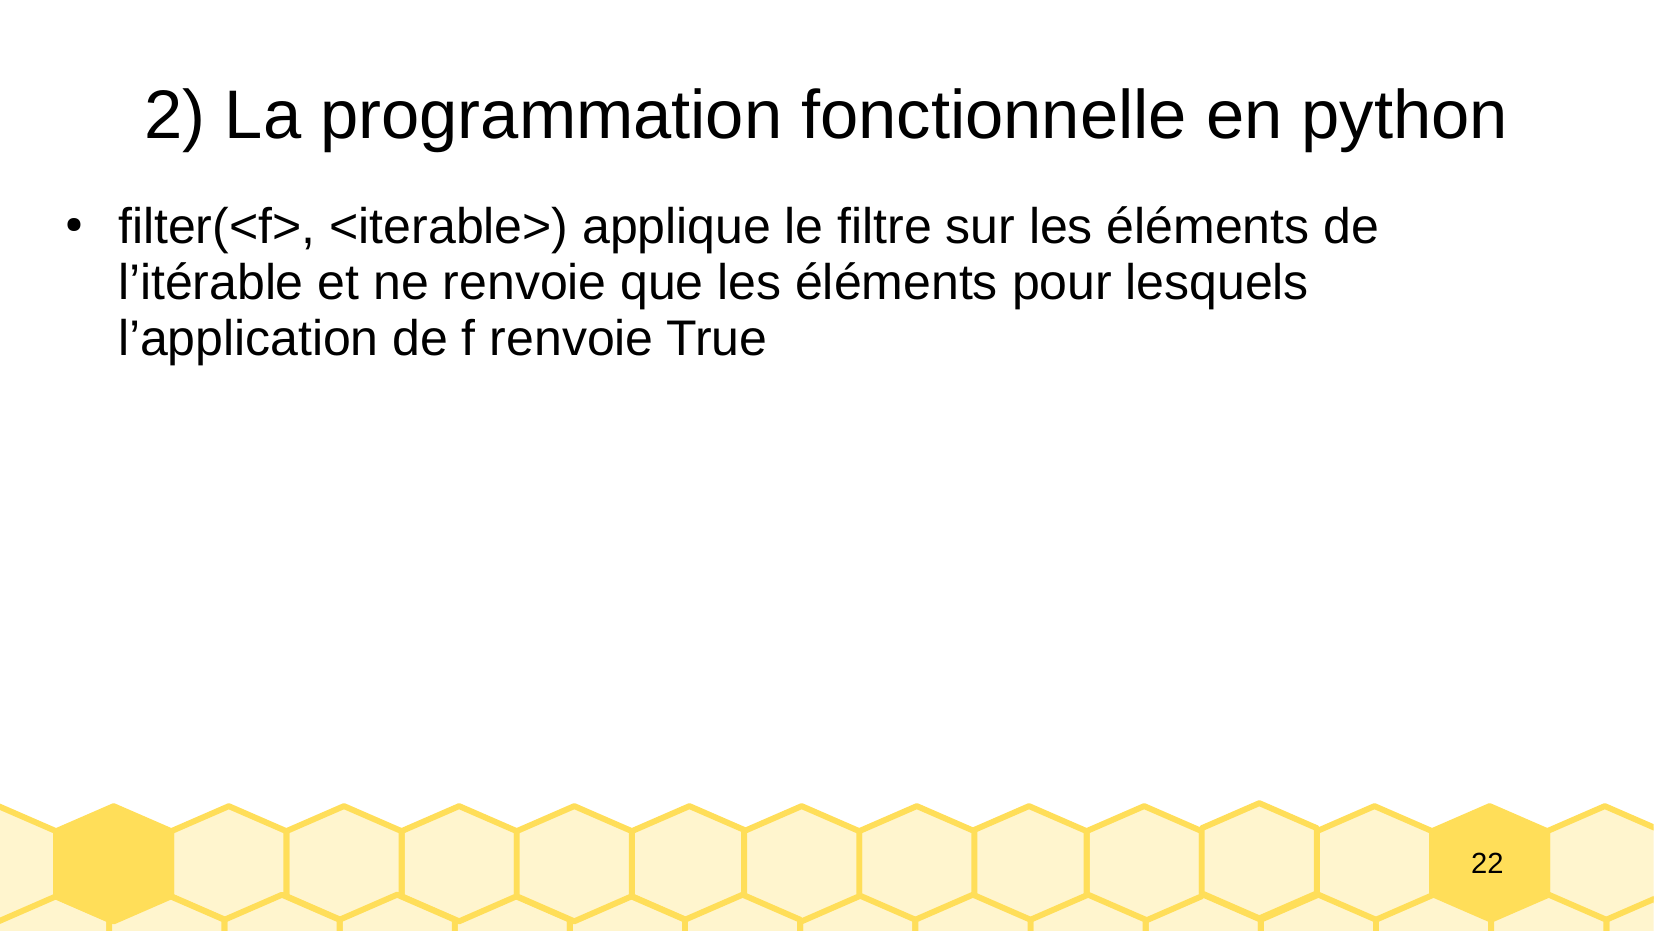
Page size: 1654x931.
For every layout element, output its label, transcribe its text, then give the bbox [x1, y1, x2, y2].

title 2) La programmation fonctionnelle en python [82, 37, 1571, 193]
list filter(<f>, <iterable>) applique le filtre sur les éléments de l’itérable et ne renvoie que les éléments pour lesquels l’application de f renvoie True [47, 198, 1536, 739]
